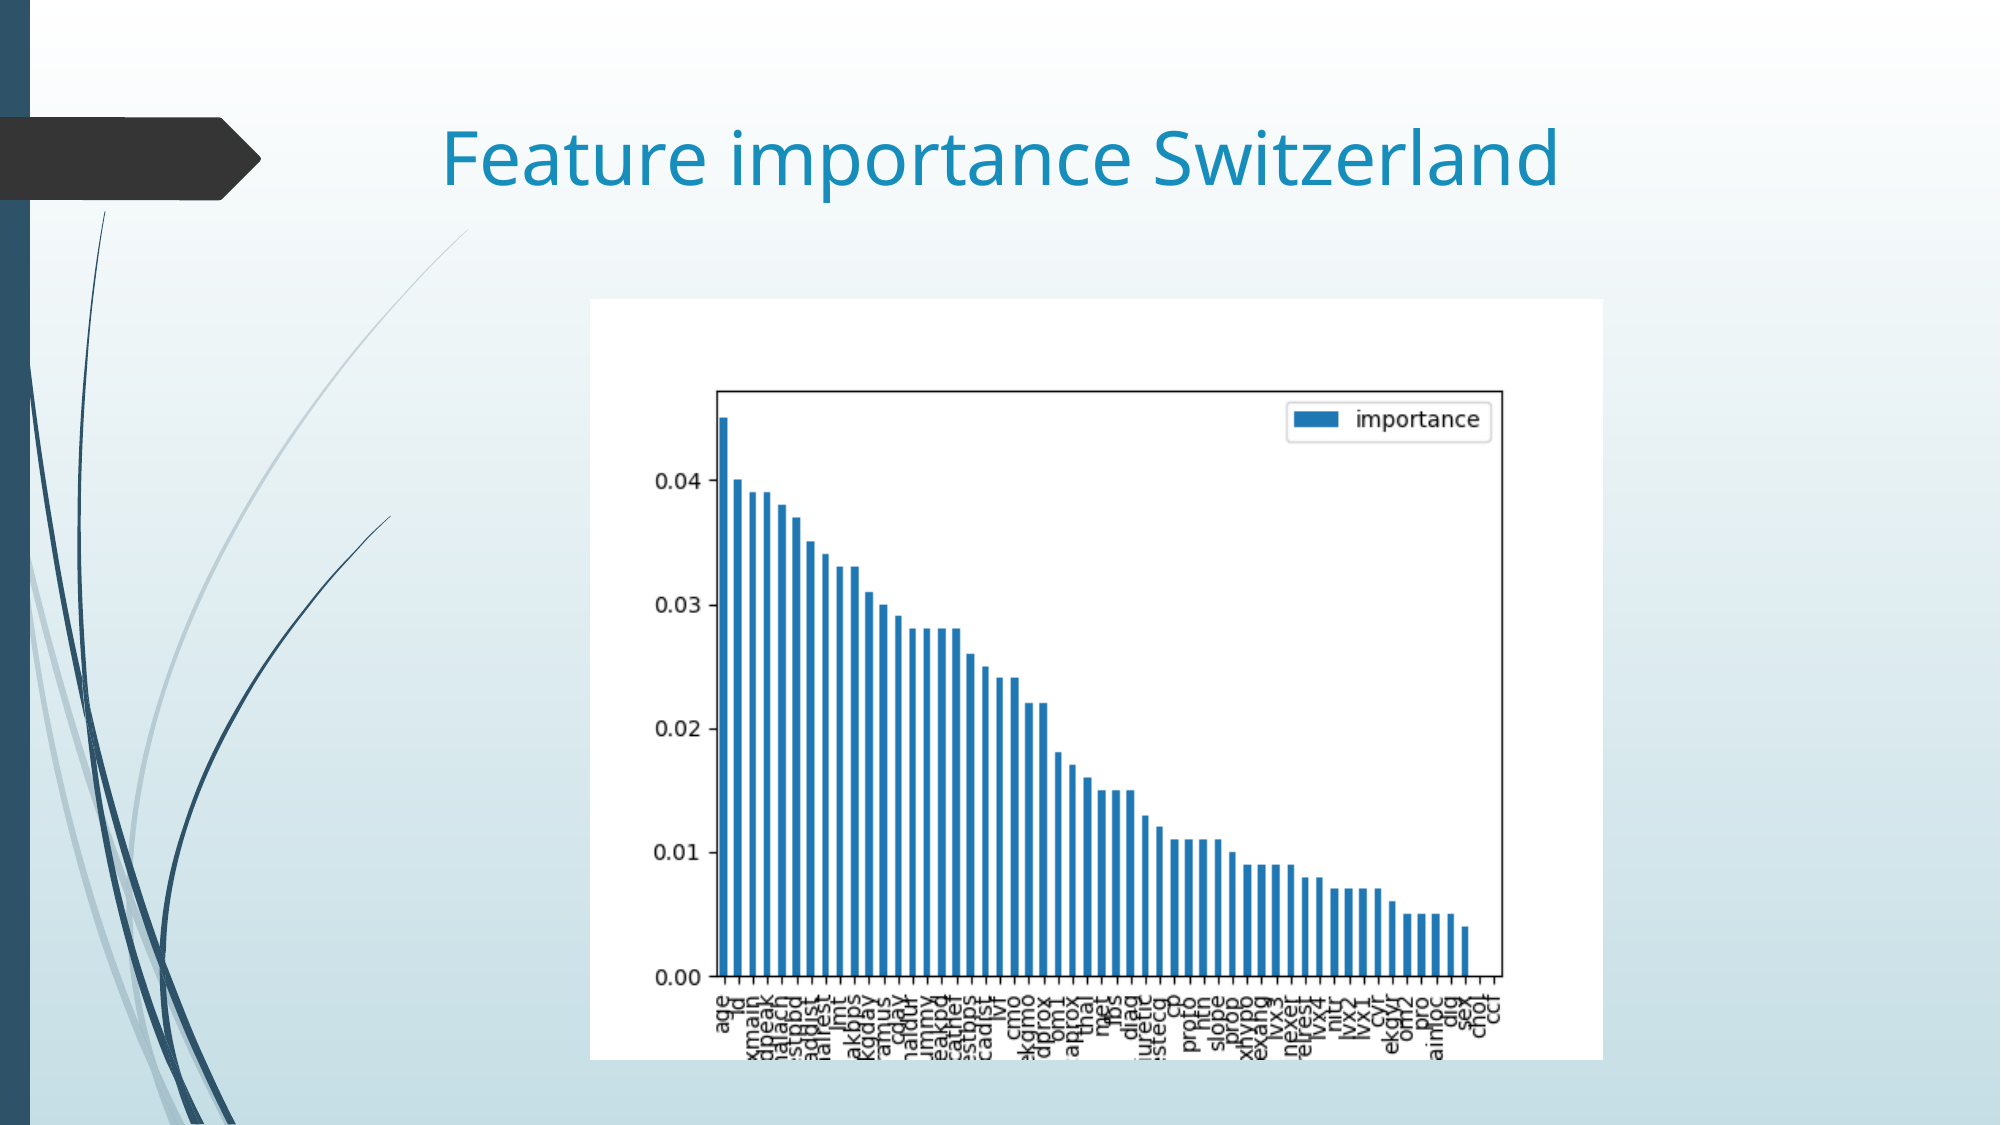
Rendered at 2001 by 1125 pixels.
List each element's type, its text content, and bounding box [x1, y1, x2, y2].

title Feature importance Switzerland [425, 102, 1888, 313]
picture [590, 299, 1603, 1060]
